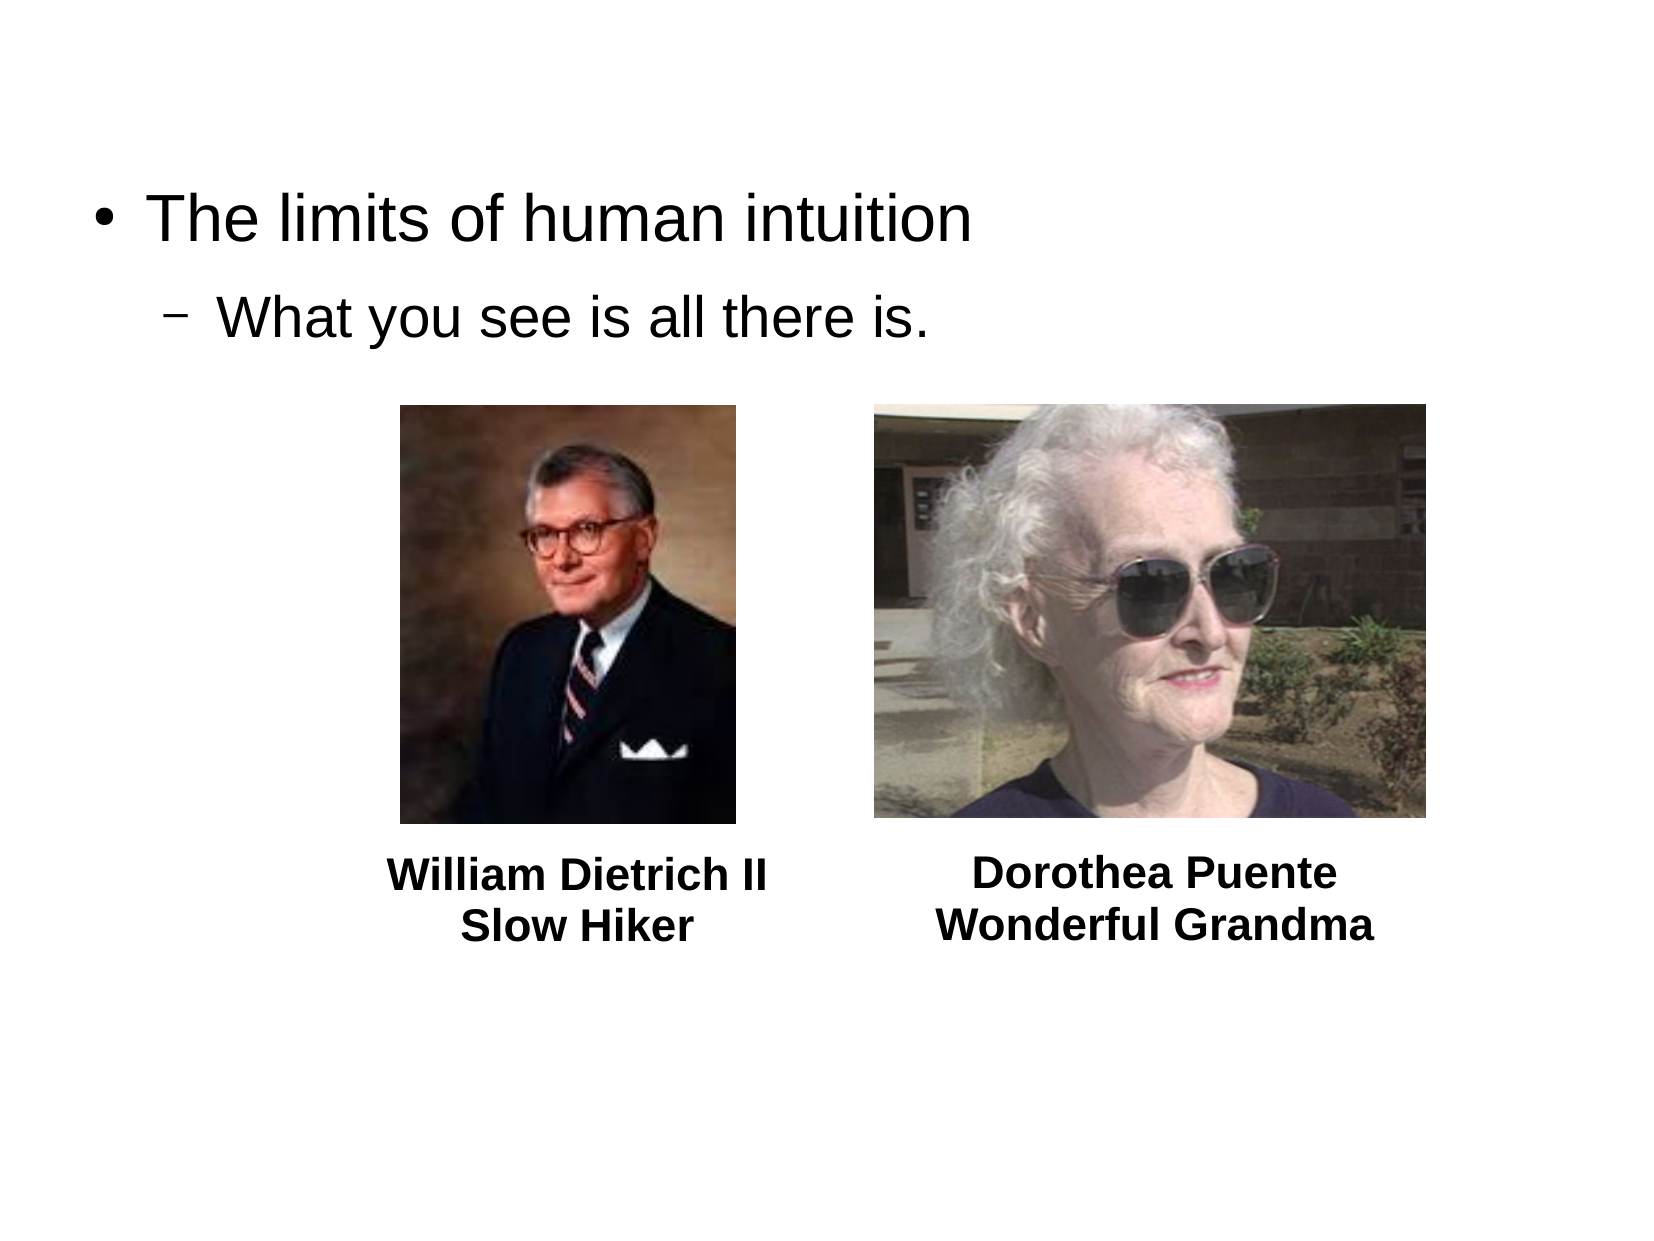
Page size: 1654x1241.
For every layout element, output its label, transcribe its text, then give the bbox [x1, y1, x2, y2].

picture [874, 404, 1426, 818]
text_box William Dietrich II Slow Hiker [345, 841, 811, 1036]
picture [400, 405, 736, 824]
text_box Dorothea Puente Wonderful Grandma [870, 840, 1441, 1034]
list The limits of human intuition What you see is all there is. [75, 180, 1564, 1241]
